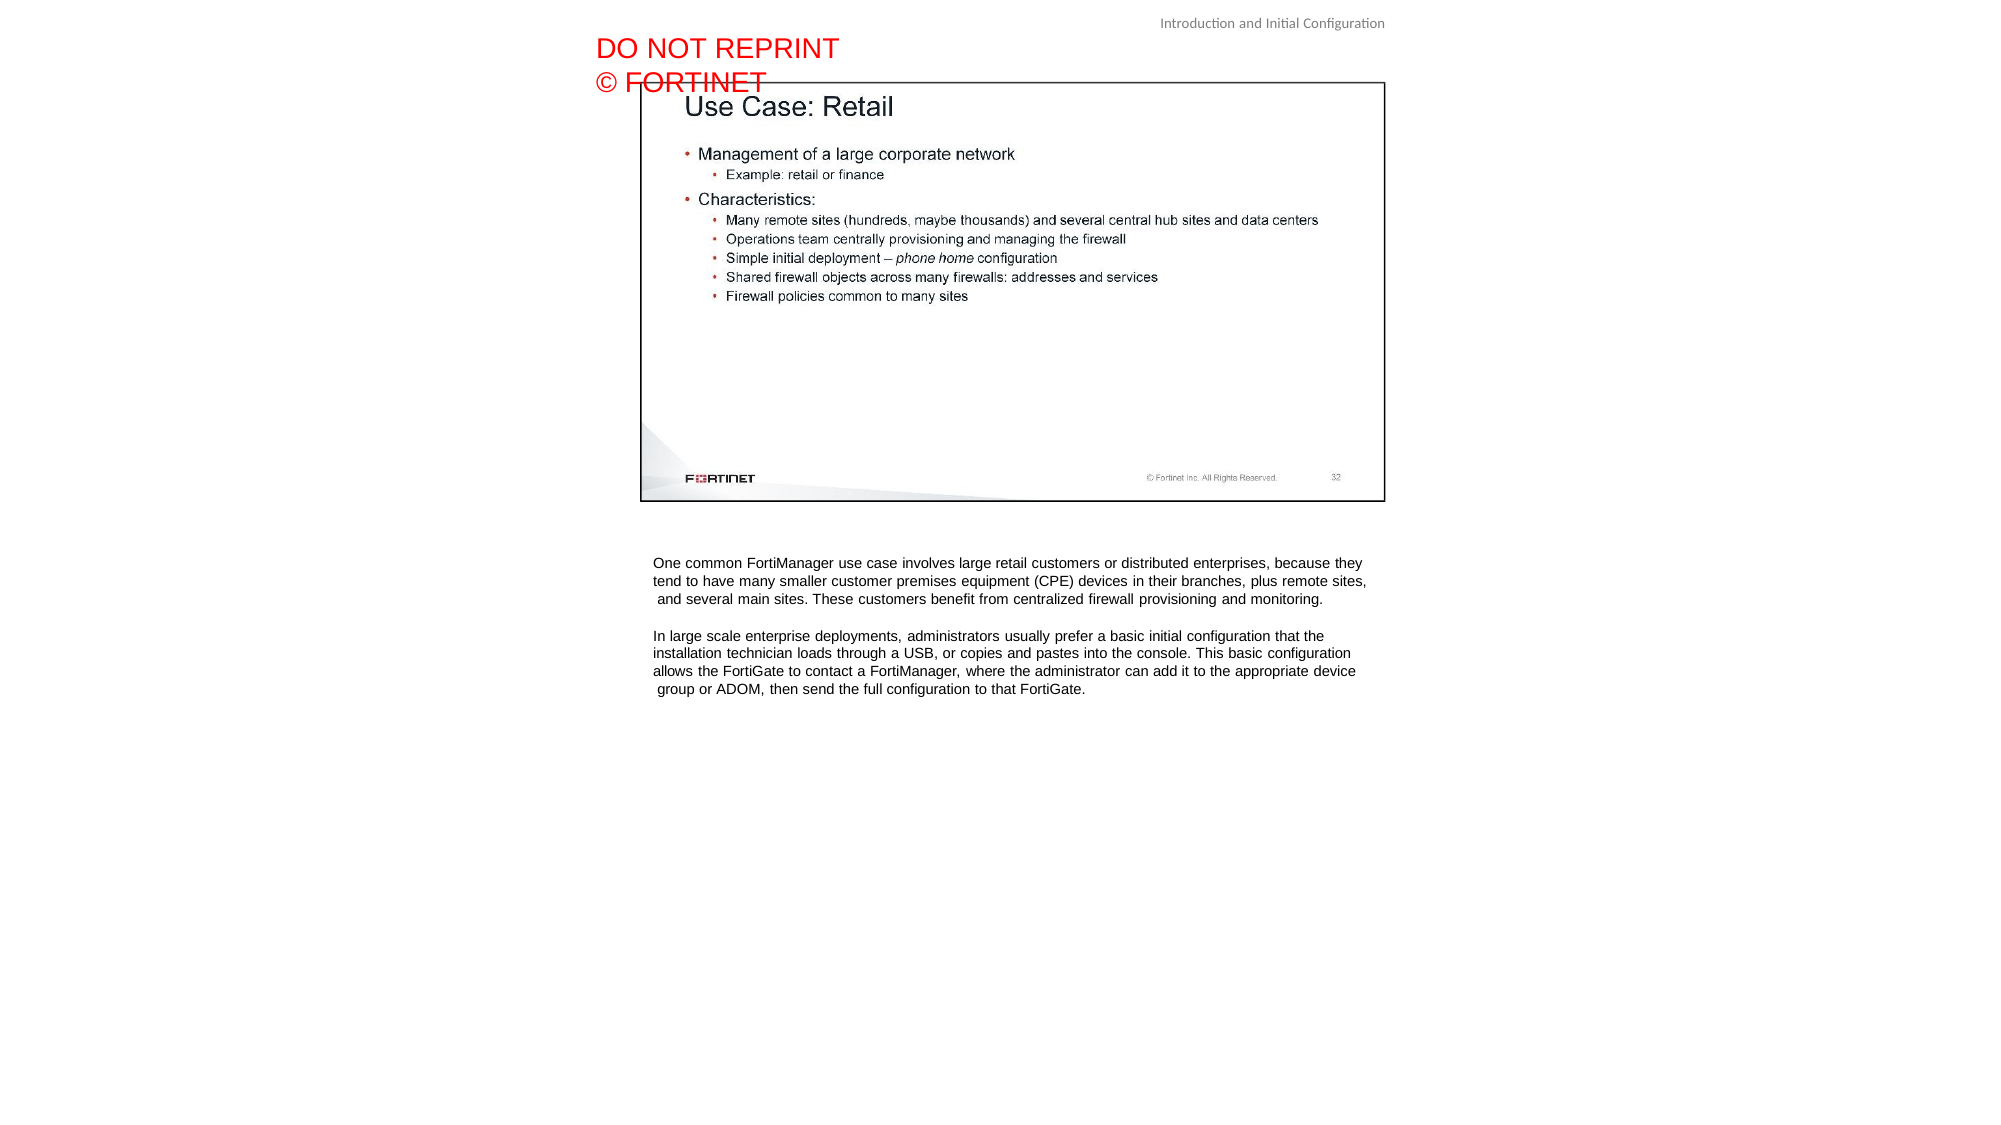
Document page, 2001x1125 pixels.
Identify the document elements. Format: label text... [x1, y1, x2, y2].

text_box Introduction and Initial Configuration [1158, 11, 1386, 32]
text_box One common FortiManager use case involves large retail customers or distributed enterprises, because they tend to have many smaller customer premises equipment (CPE) devices in their branches, plus remote sites, and several main sites. These customers benefit from centralized firewall provisioning and monitoring. In large scale enterprise deployments, administrators usually prefer a basic initial configuration that the installation technician loads through a USB, or copies and pastes into the console. This basic configuration allows the FortiGate to contact a FortiManager, where the administrator can add it to the appropriate device group or ADOM, then send the full configuration to that FortiGate. [651, 552, 1368, 699]
picture [642, 92, 1345, 500]
text_box DO NOT REPRINT © FORTINET [594, 28, 841, 98]
text_box [640, 81, 1386, 502]
